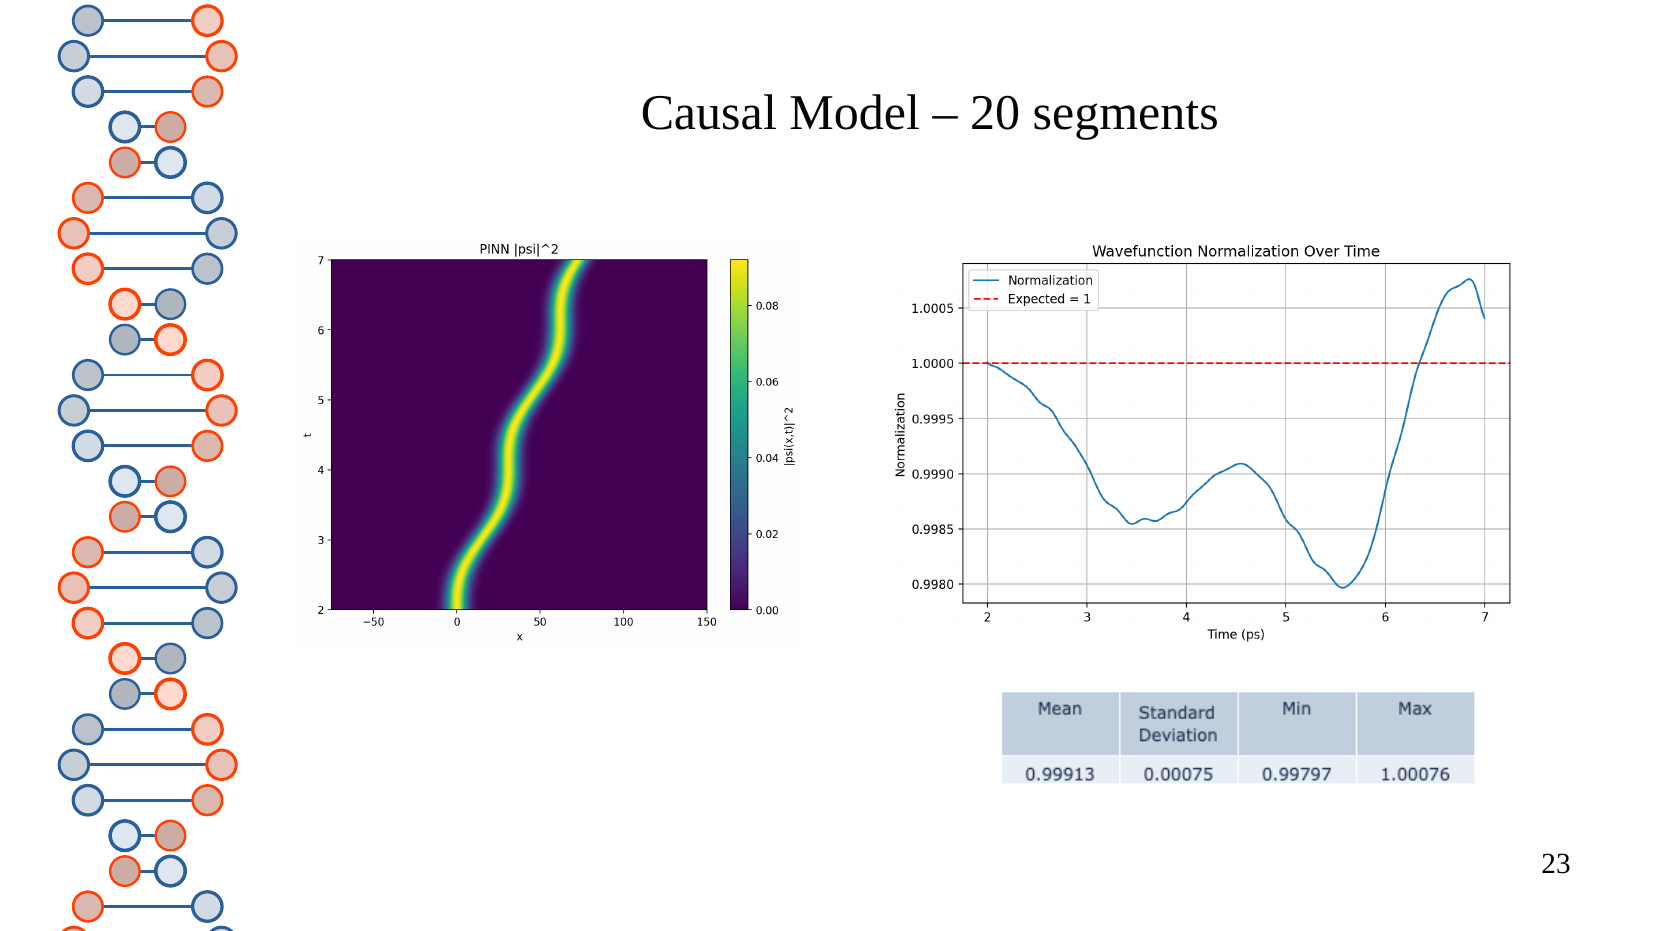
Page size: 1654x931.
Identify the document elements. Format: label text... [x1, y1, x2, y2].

picture [885, 236, 1518, 650]
picture [987, 677, 1494, 810]
picture [295, 236, 801, 650]
title Causal Model – 20 segments [265, 35, 1595, 189]
